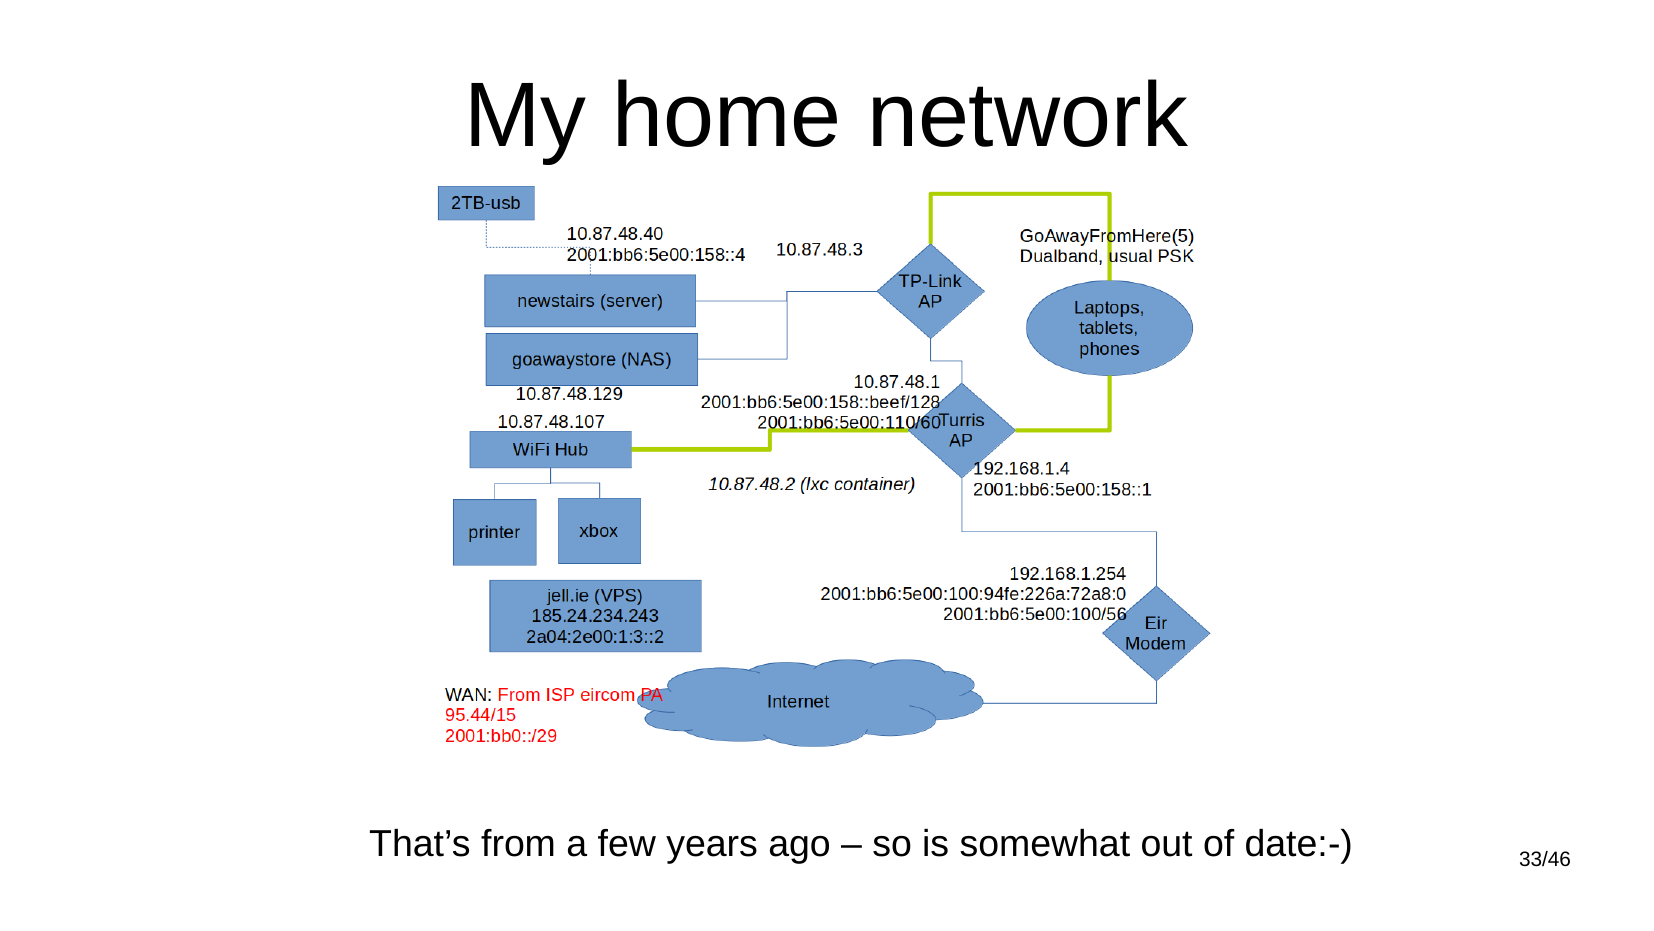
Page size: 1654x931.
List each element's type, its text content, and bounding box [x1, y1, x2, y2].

picture [425, 165, 1218, 756]
title My home network [82, 37, 1571, 193]
text_box That’s from a few years ago – so is somewhat out of date:-) [354, 814, 1370, 872]
